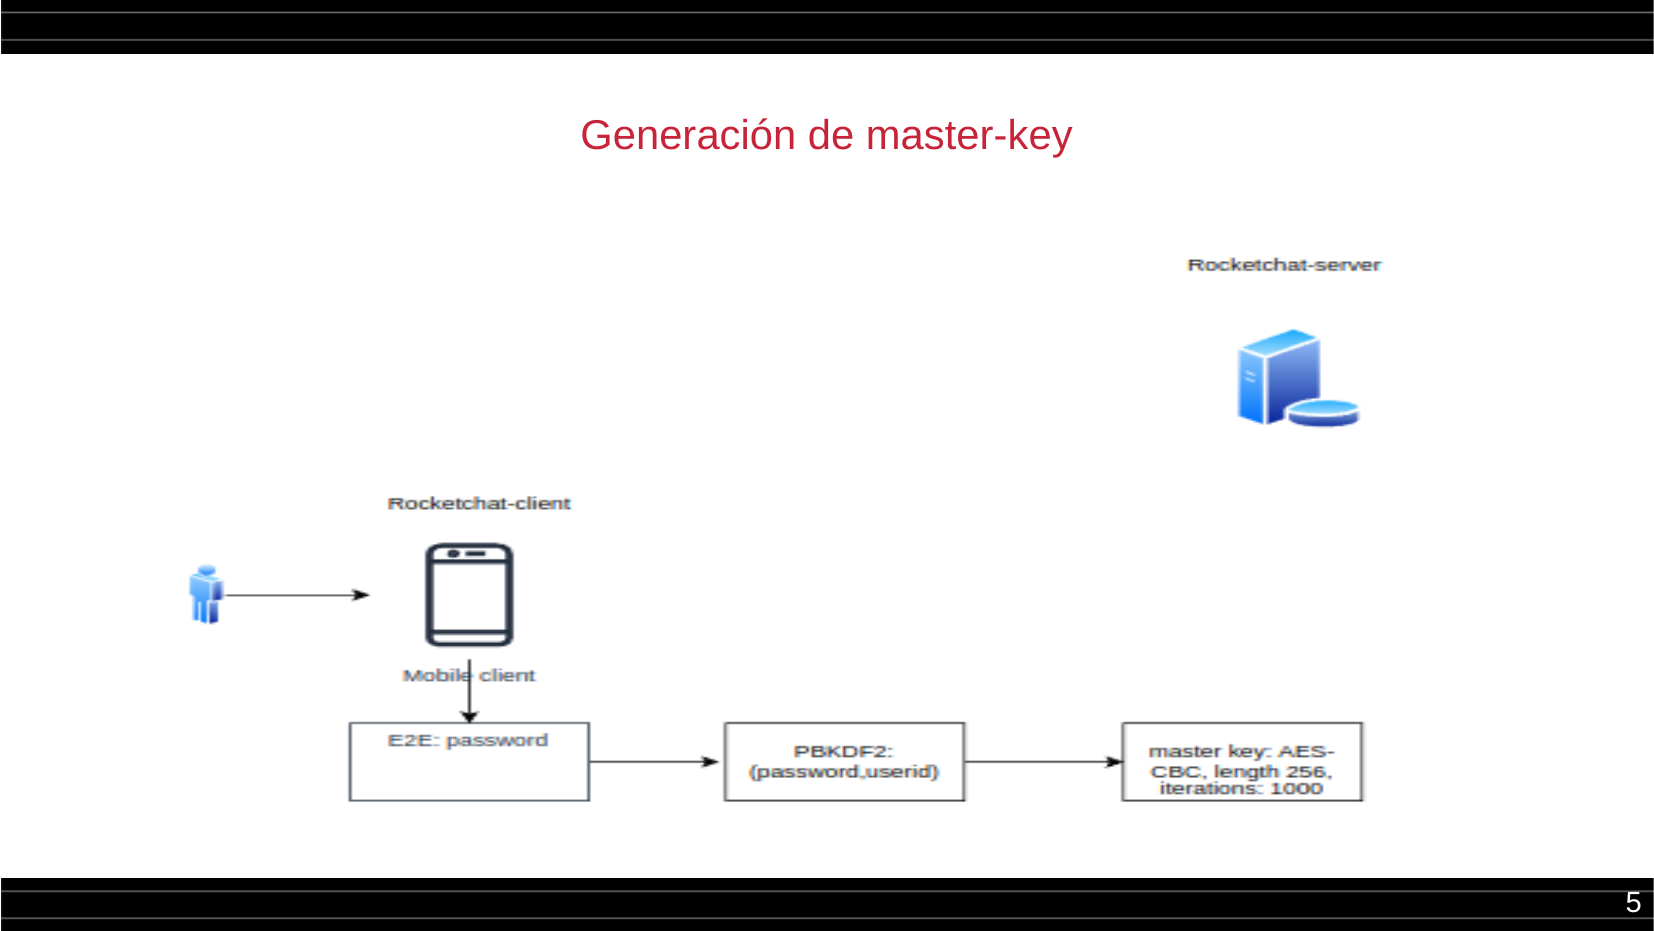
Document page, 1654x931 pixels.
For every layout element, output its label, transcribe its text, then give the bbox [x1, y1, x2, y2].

title Generación de master-key [82, 92, 1571, 178]
picture [1, 0, 1654, 54]
picture [1, 878, 1654, 931]
picture [94, 212, 1571, 839]
